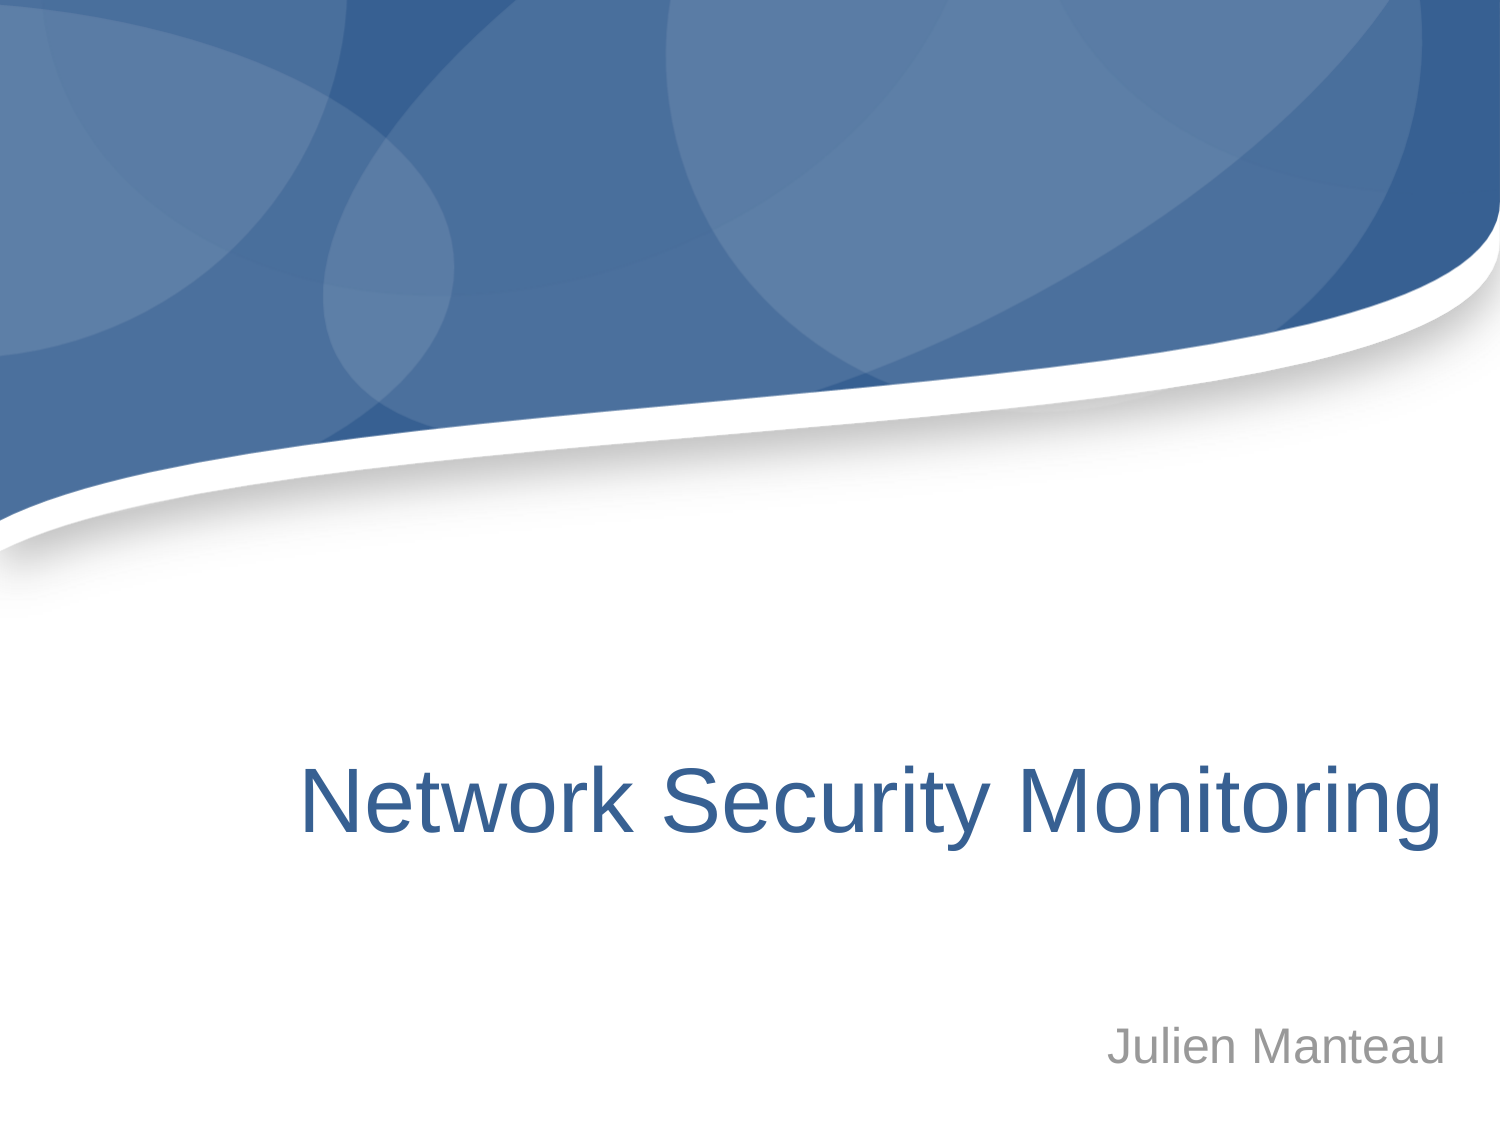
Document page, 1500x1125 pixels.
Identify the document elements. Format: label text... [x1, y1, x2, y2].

list Julien Manteau [171, 940, 1447, 1093]
picture [0, 0, 1500, 642]
title Network Security Monitoring [171, 680, 1447, 922]
